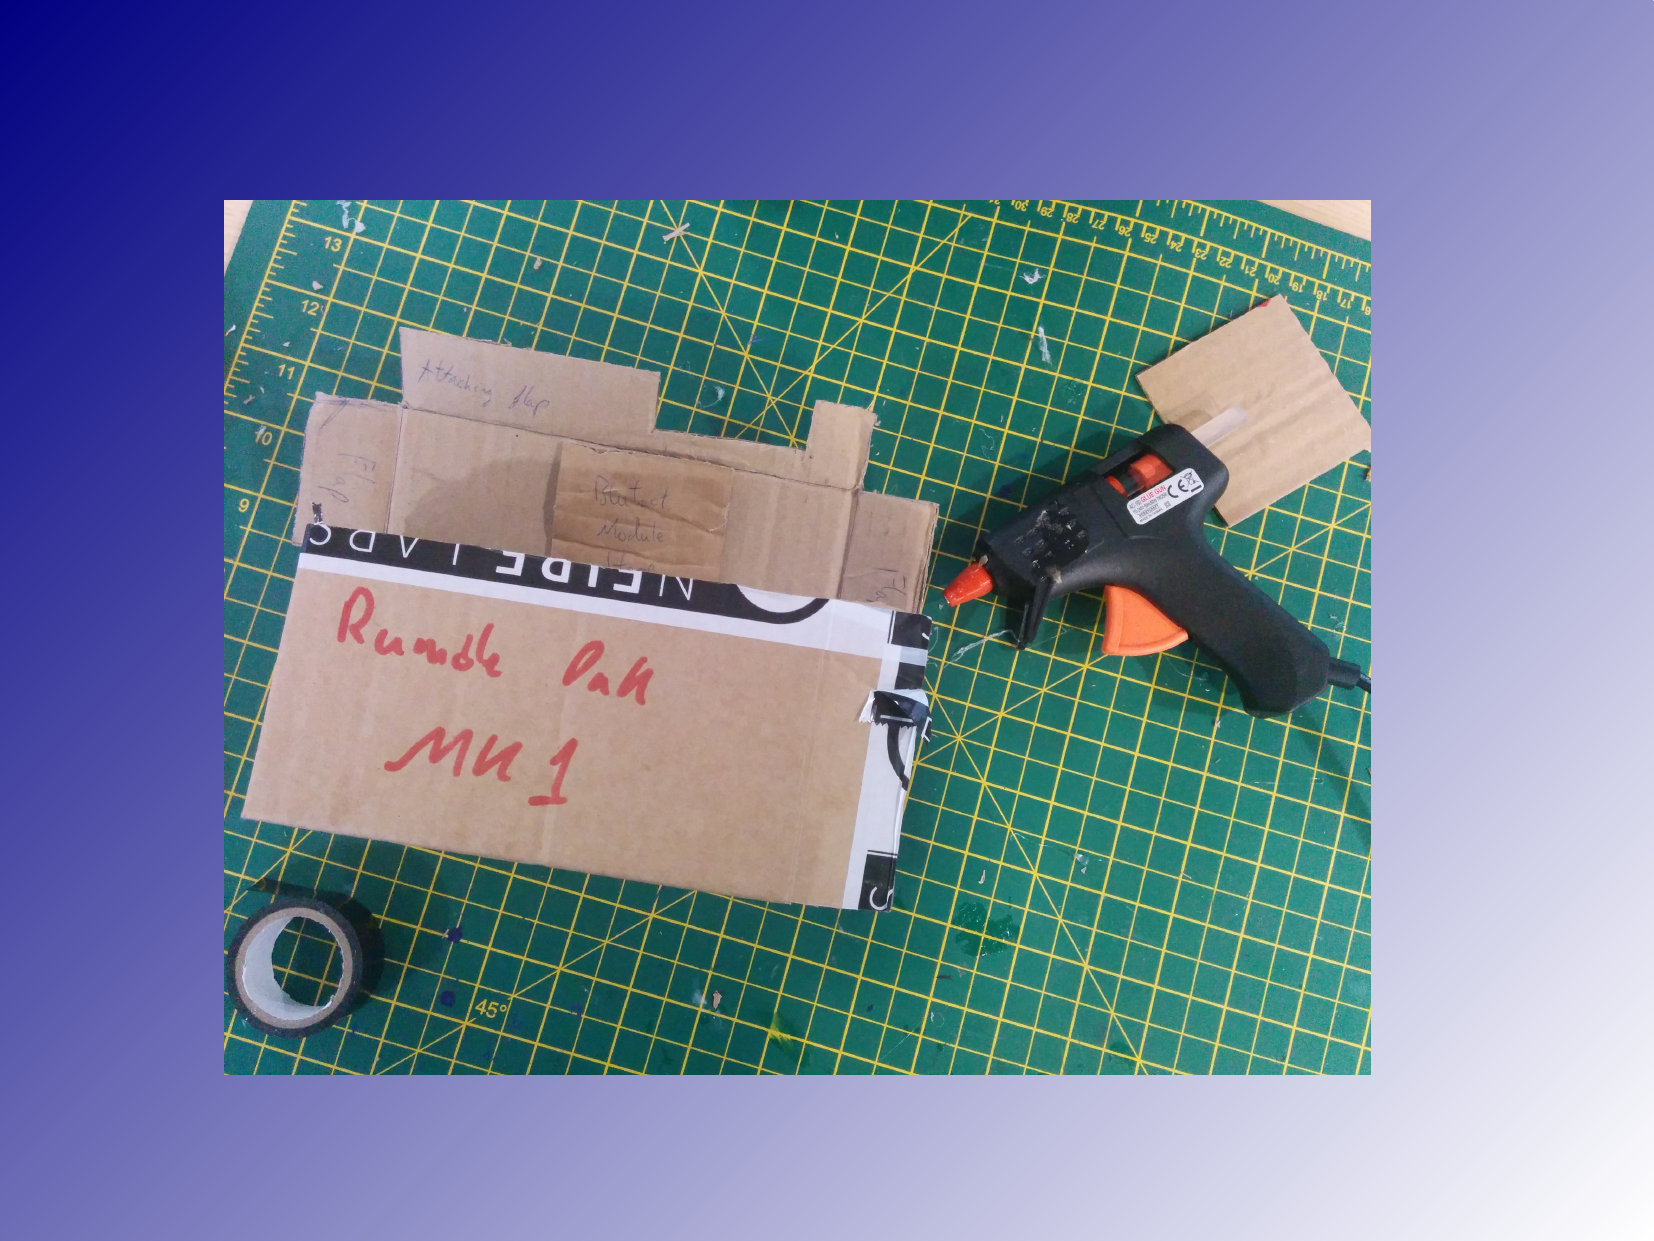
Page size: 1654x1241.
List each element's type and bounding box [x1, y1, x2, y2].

picture [224, 200, 1371, 1075]
